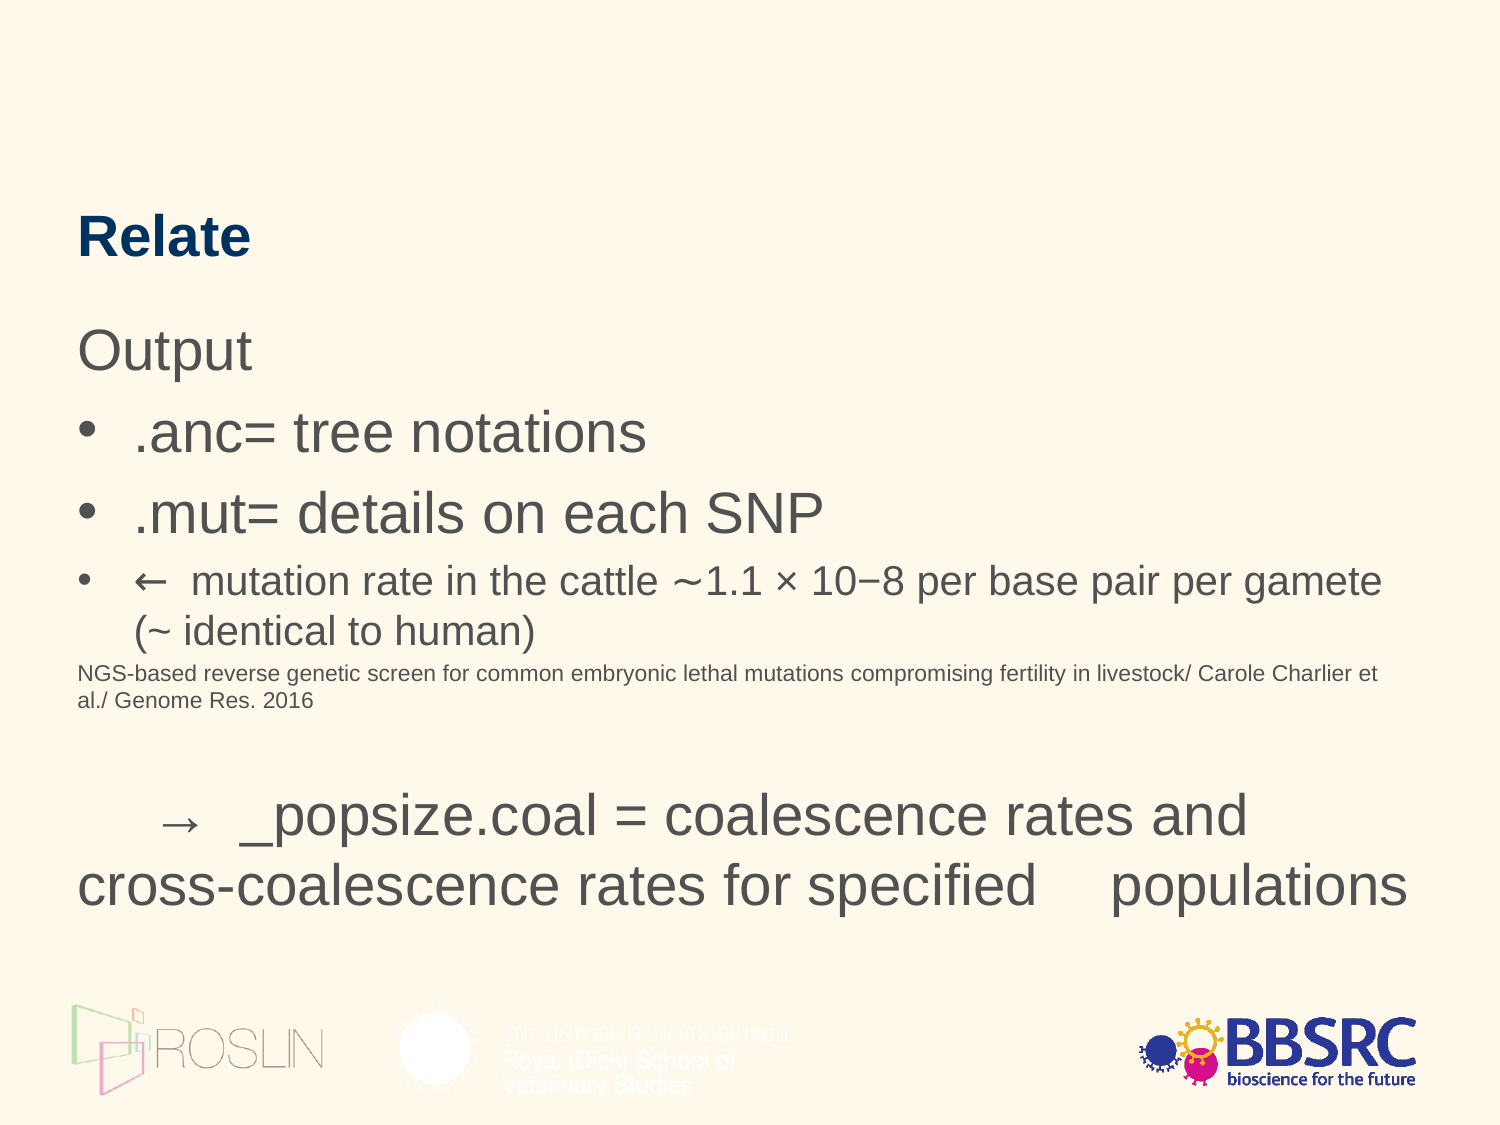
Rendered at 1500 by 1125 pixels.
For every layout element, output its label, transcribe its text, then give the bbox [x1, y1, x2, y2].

picture [1137, 1064, 1416, 1092]
list Relate Output .anc= tree notations .mut= details on each SNP ← mutation rate in the cattle ∼1.1 × 10−8 per base pair per gamete (~ identical to human) NGS-based reverse genetic screen for common embryonic lethal mutations compromising fertility in livestock/ Carole Charlier et al./ Genome Res. 2016 → _popsize.coal = coalescence rates and cross-coalescence rates for specified populations [62, 190, 1425, 1064]
picture [64, 1064, 336, 1118]
